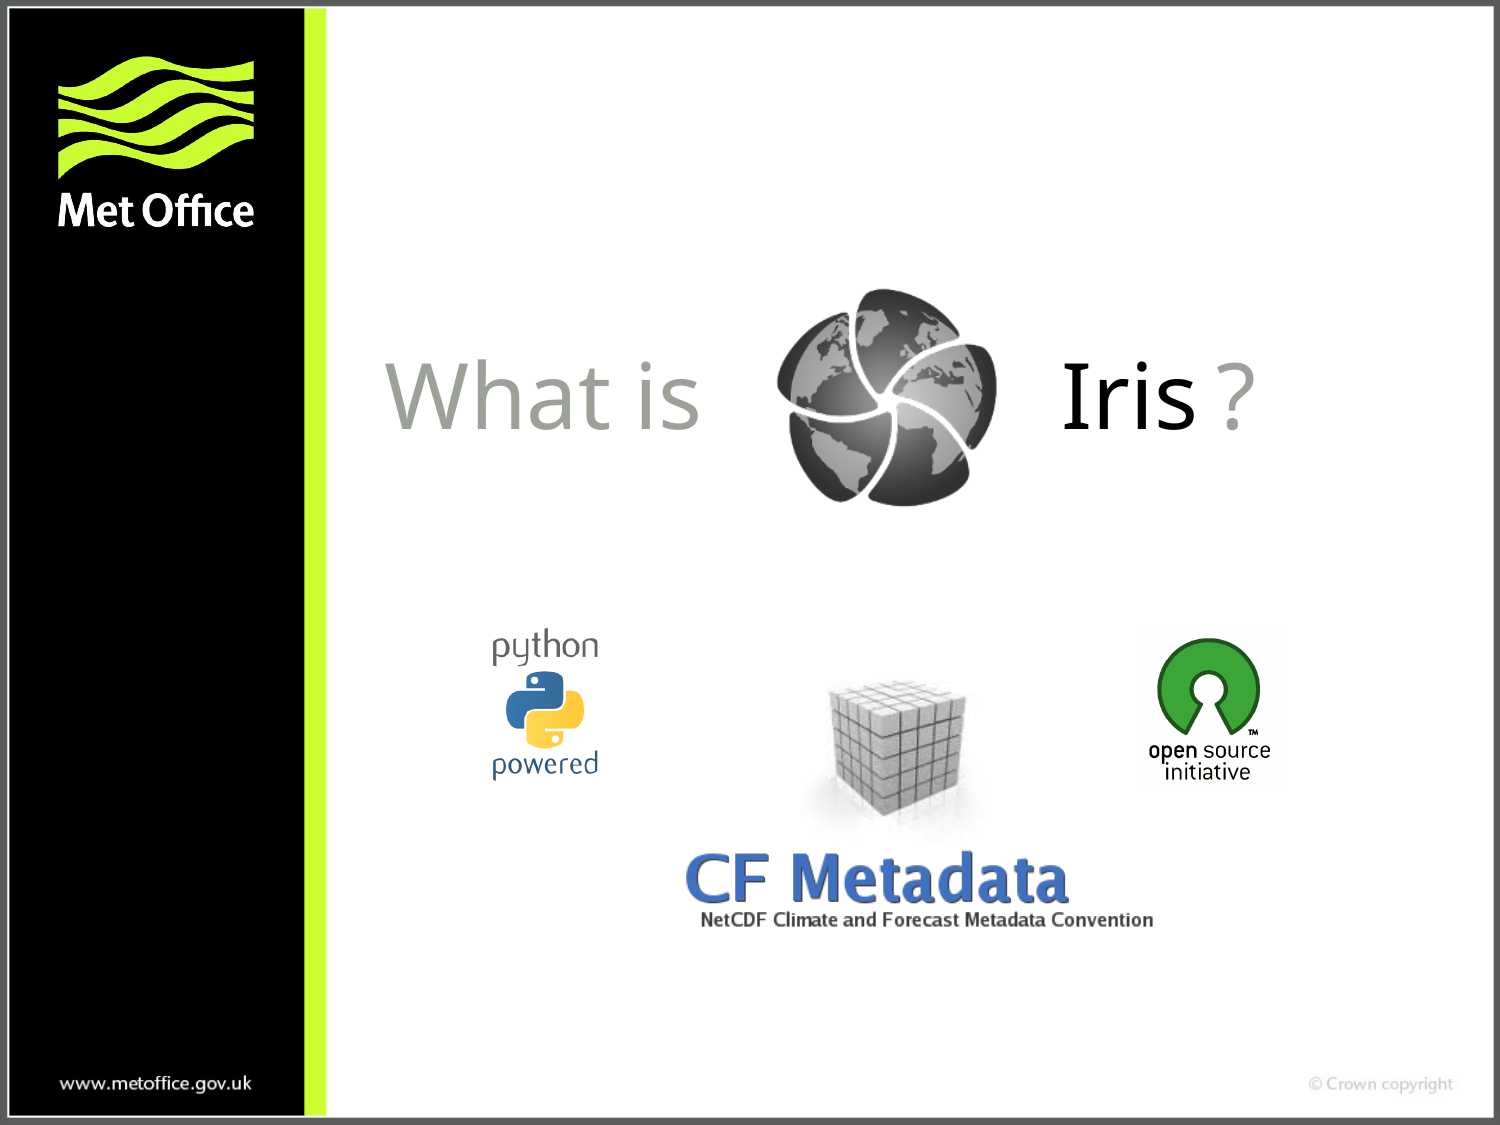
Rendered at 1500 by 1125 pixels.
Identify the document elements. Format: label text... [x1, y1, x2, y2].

text_box ? [1202, 347, 1272, 457]
text_box Iris [1047, 347, 1202, 457]
text_box What is [369, 347, 718, 457]
picture [2, 2, 1498, 1123]
